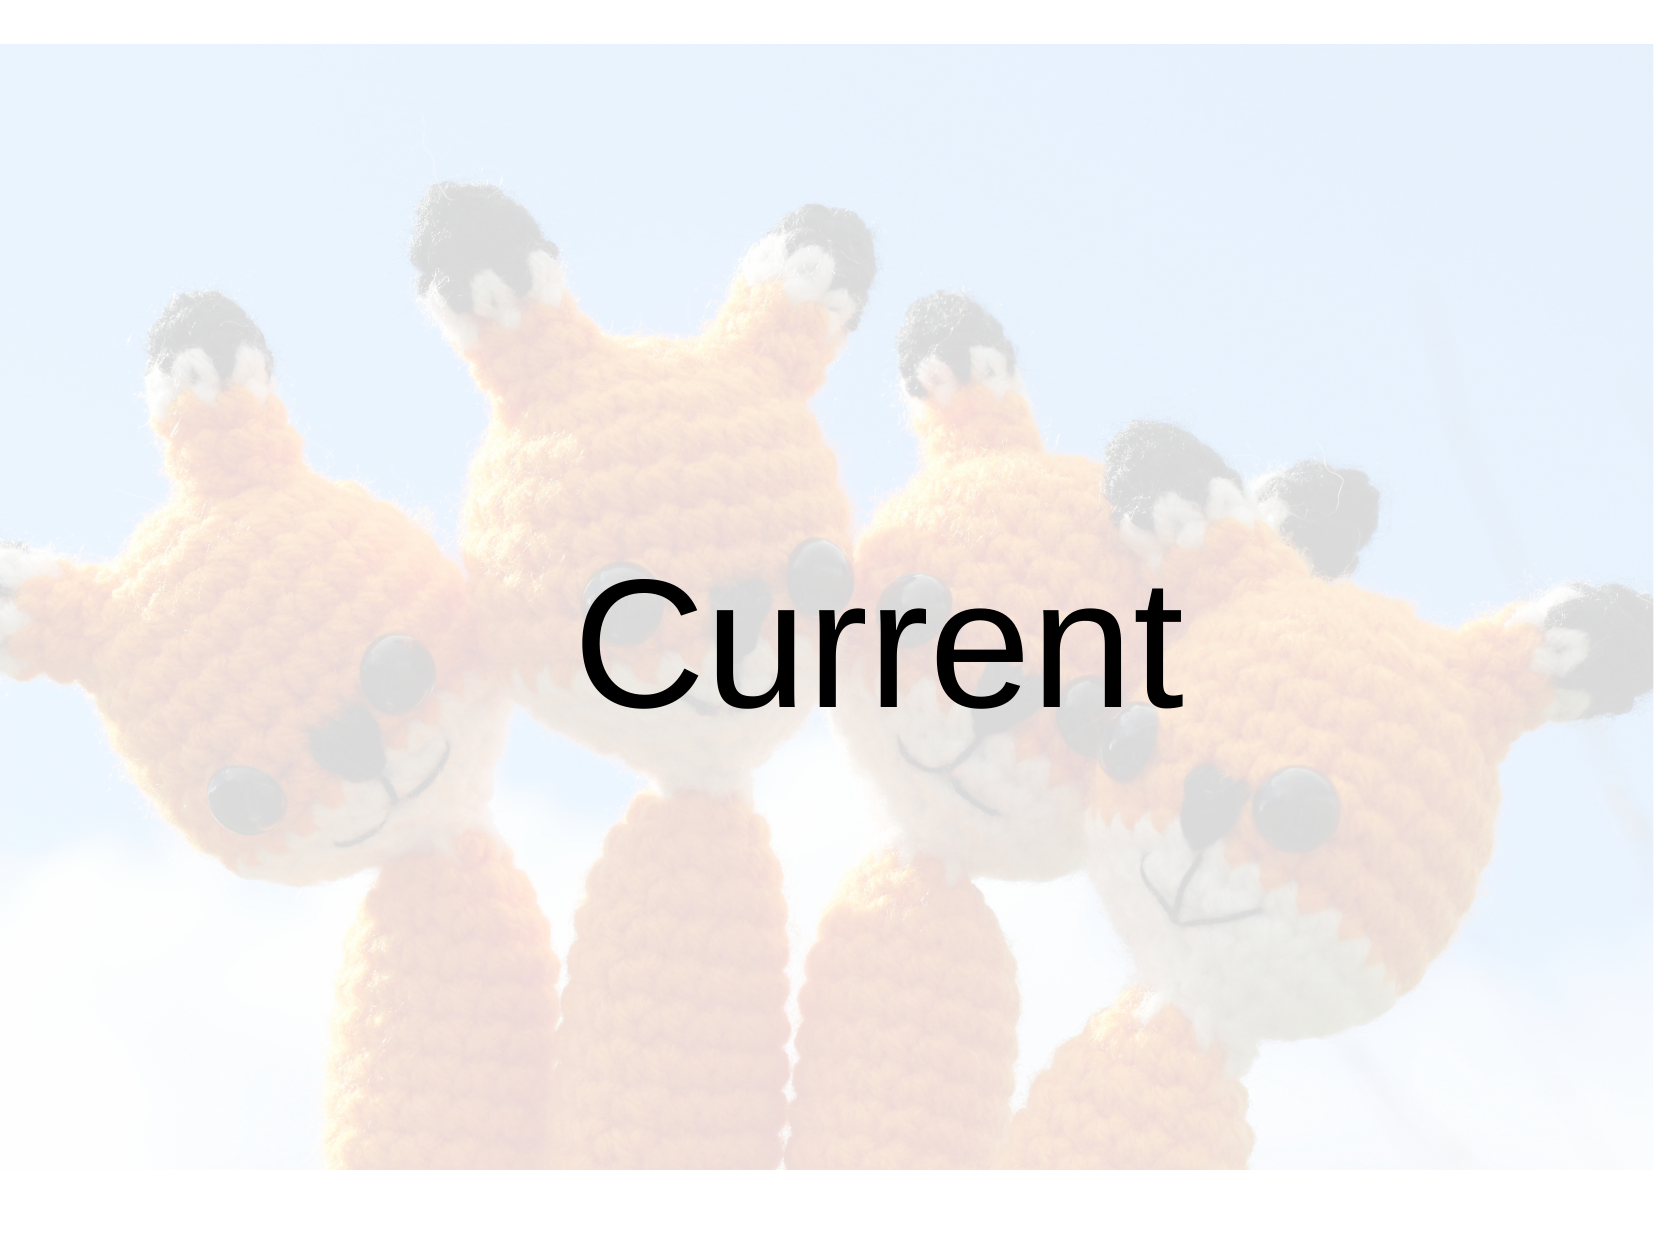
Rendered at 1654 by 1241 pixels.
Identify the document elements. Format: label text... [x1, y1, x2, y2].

title Current [135, 540, 1624, 748]
picture [0, 44, 1654, 1171]
